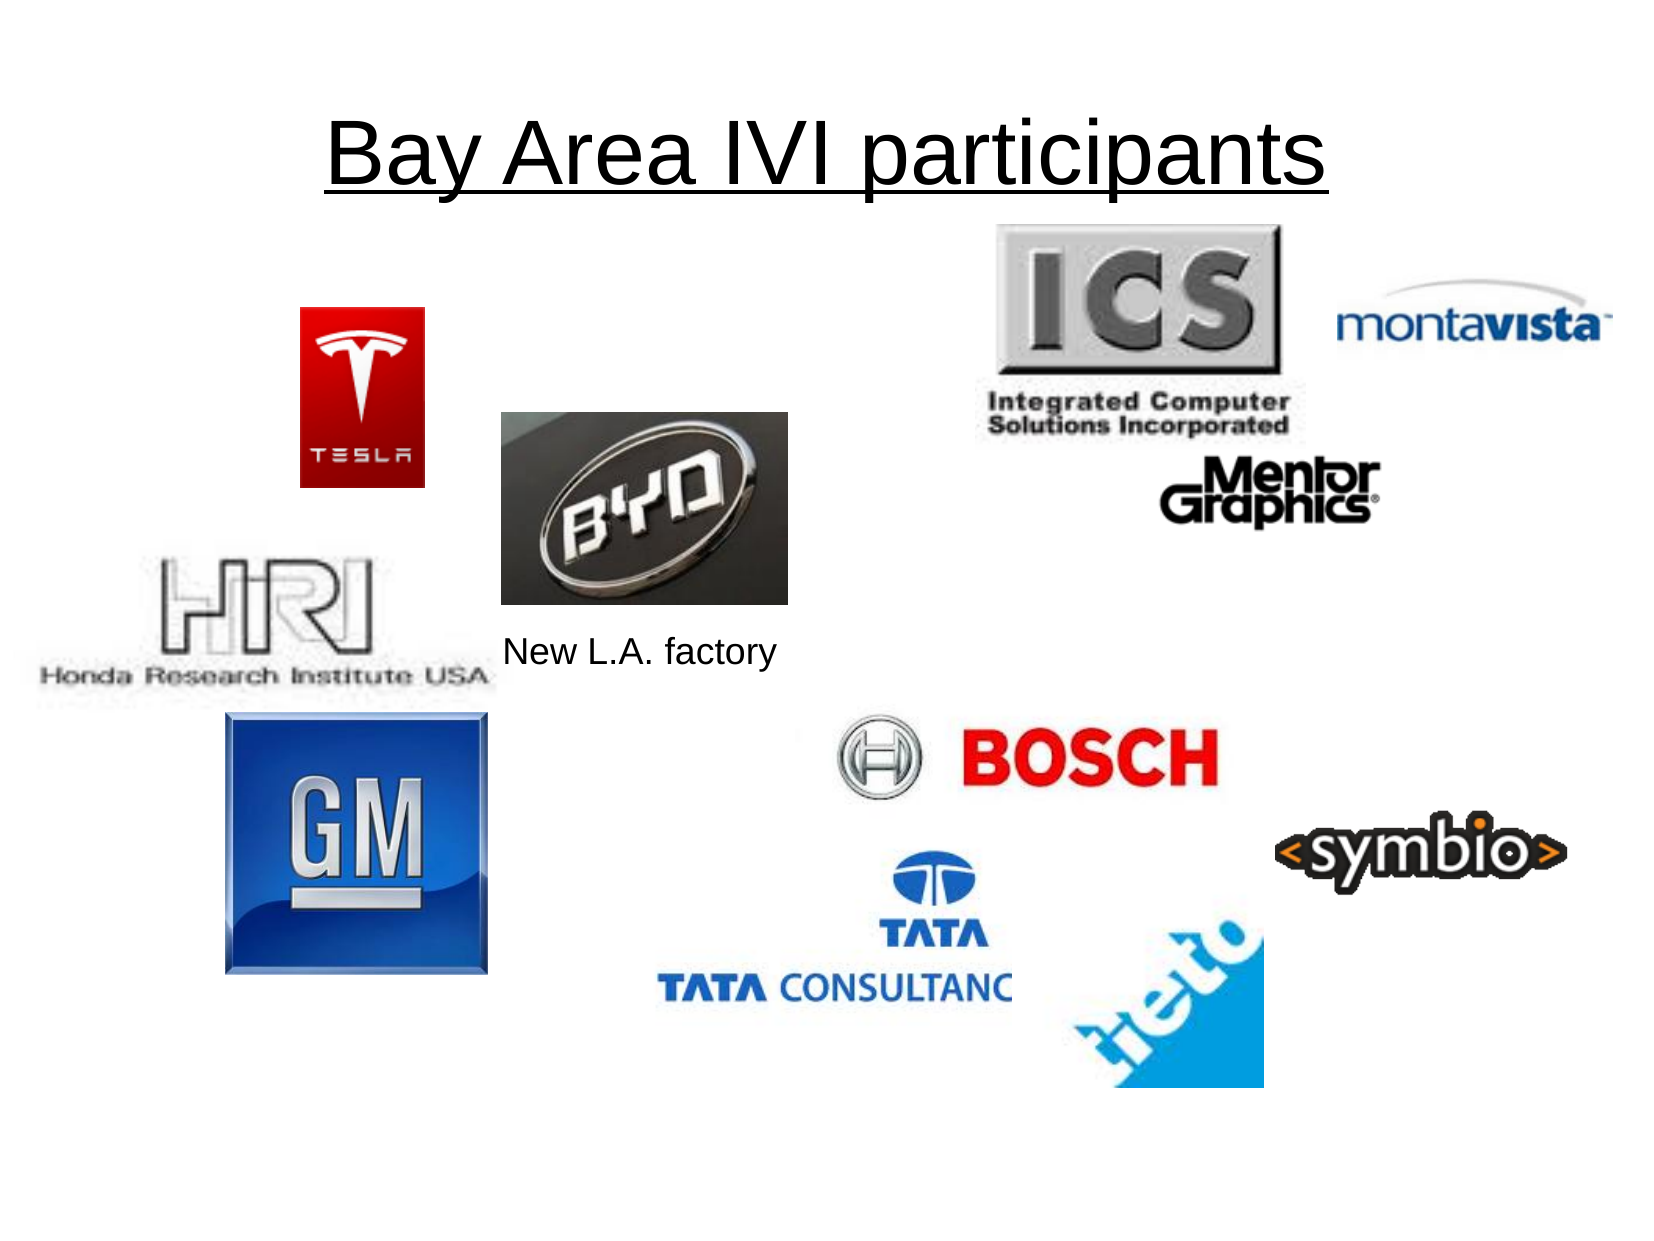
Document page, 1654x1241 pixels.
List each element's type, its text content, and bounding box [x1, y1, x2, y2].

text_box New L.A. factory [487, 623, 793, 680]
picture [300, 307, 425, 488]
picture [631, 692, 1588, 1088]
picture [975, 224, 1388, 538]
picture [13, 412, 788, 976]
title Bay Area IVI participants [82, 49, 1571, 257]
picture [1337, 262, 1613, 375]
